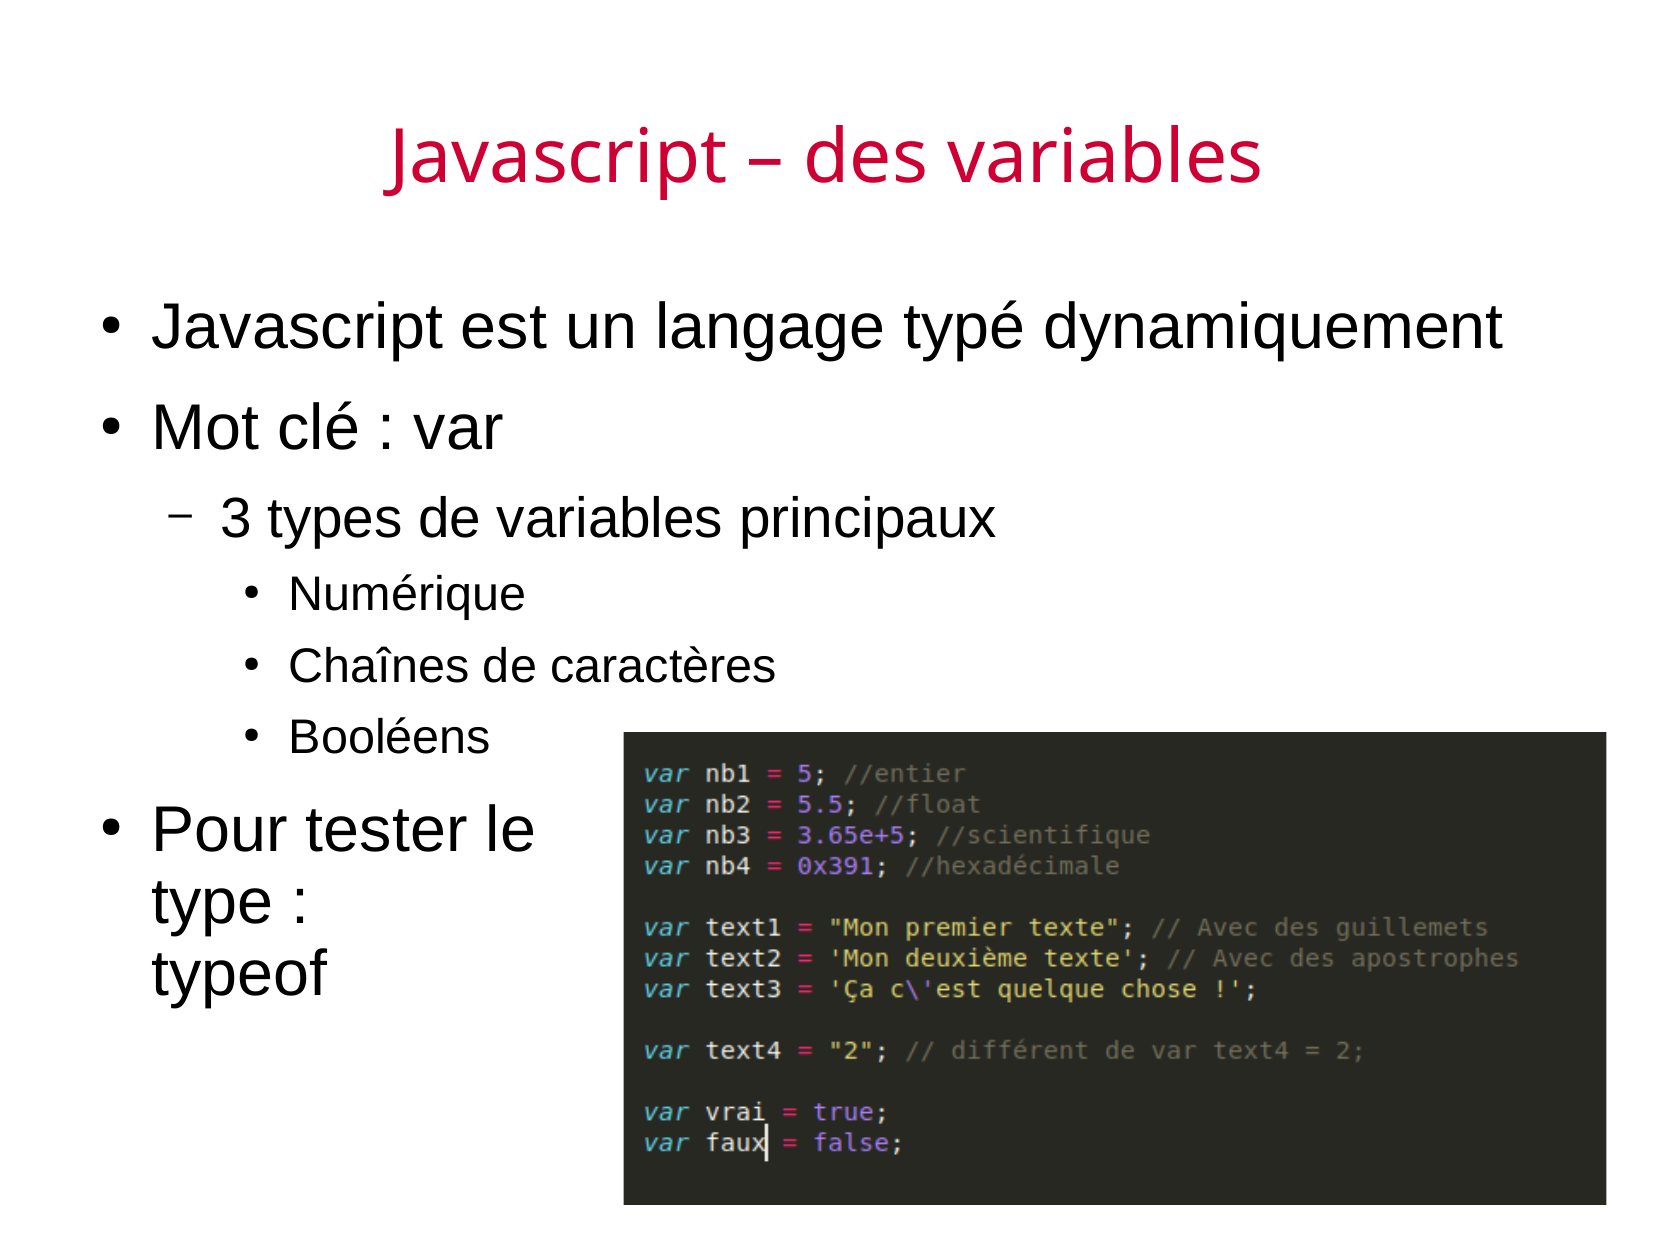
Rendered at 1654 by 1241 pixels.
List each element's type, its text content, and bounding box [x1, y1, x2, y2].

picture [623, 732, 1607, 1205]
title Javascript – des variables [82, 49, 1571, 257]
list Javascript est un langage typé dynamiquement Mot clé : var 3 types de variables principaux Numérique Chaînes de caractères Booléens Pour tester le type : typeof [82, 290, 1571, 1010]
